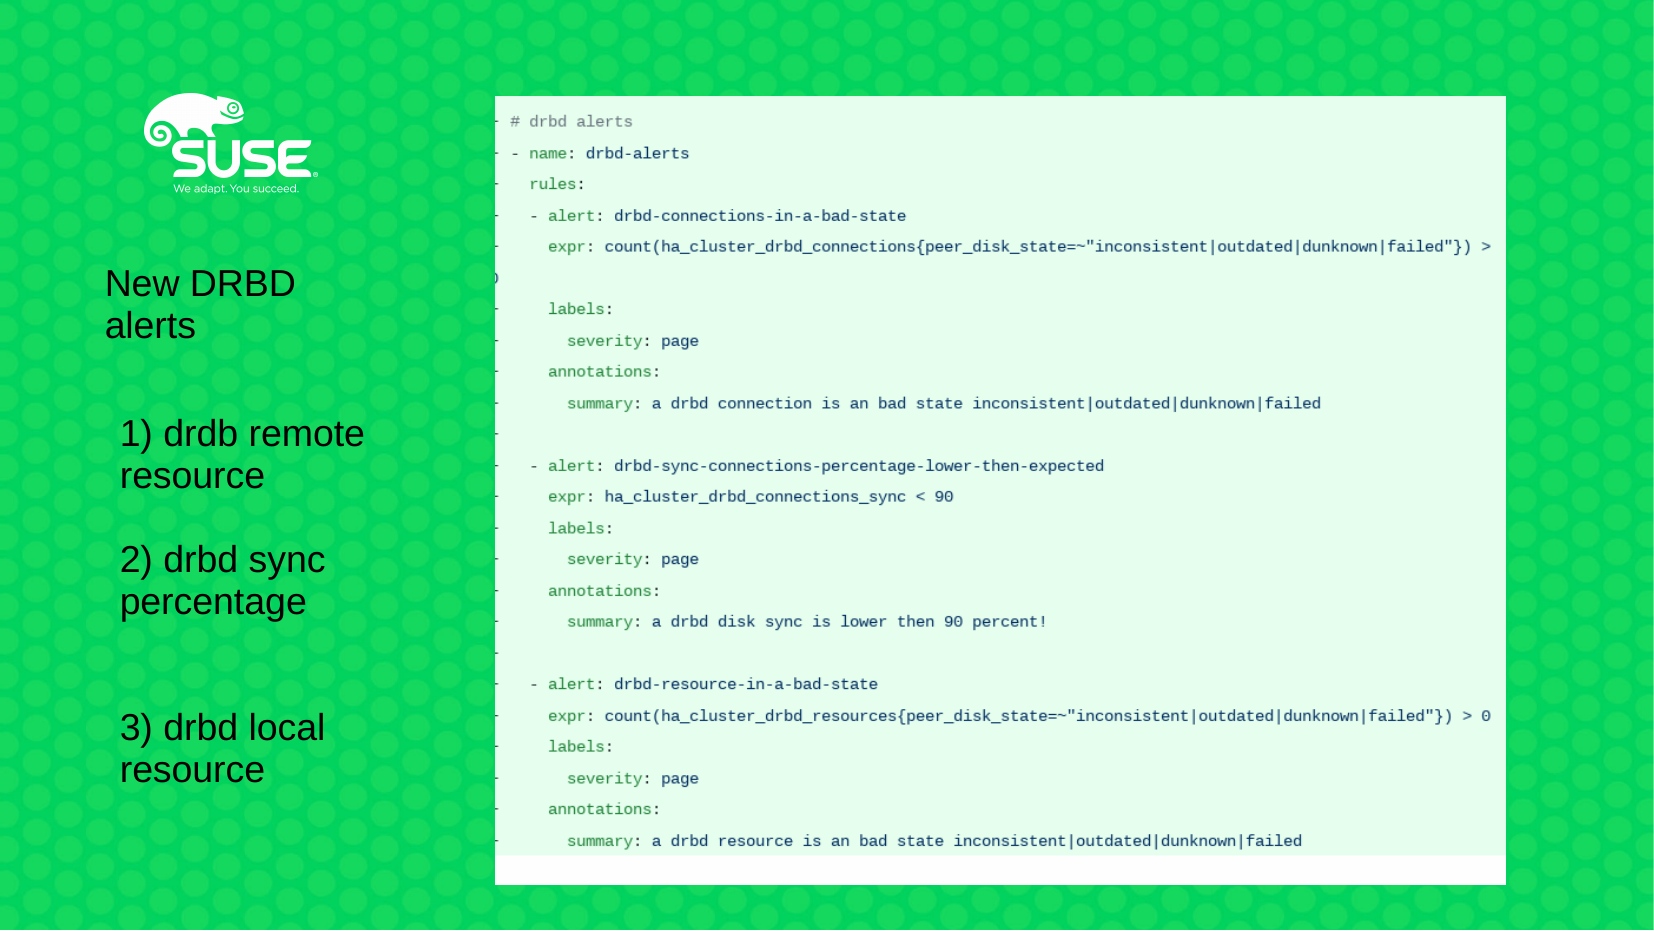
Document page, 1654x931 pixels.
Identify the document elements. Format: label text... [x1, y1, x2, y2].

text_box New DRBD alerts [90, 255, 361, 376]
text_box 1) drdb remote resource 2) drbd sync percentage 3) drbd local resource [105, 405, 451, 826]
picture [0, 0, 1654, 930]
